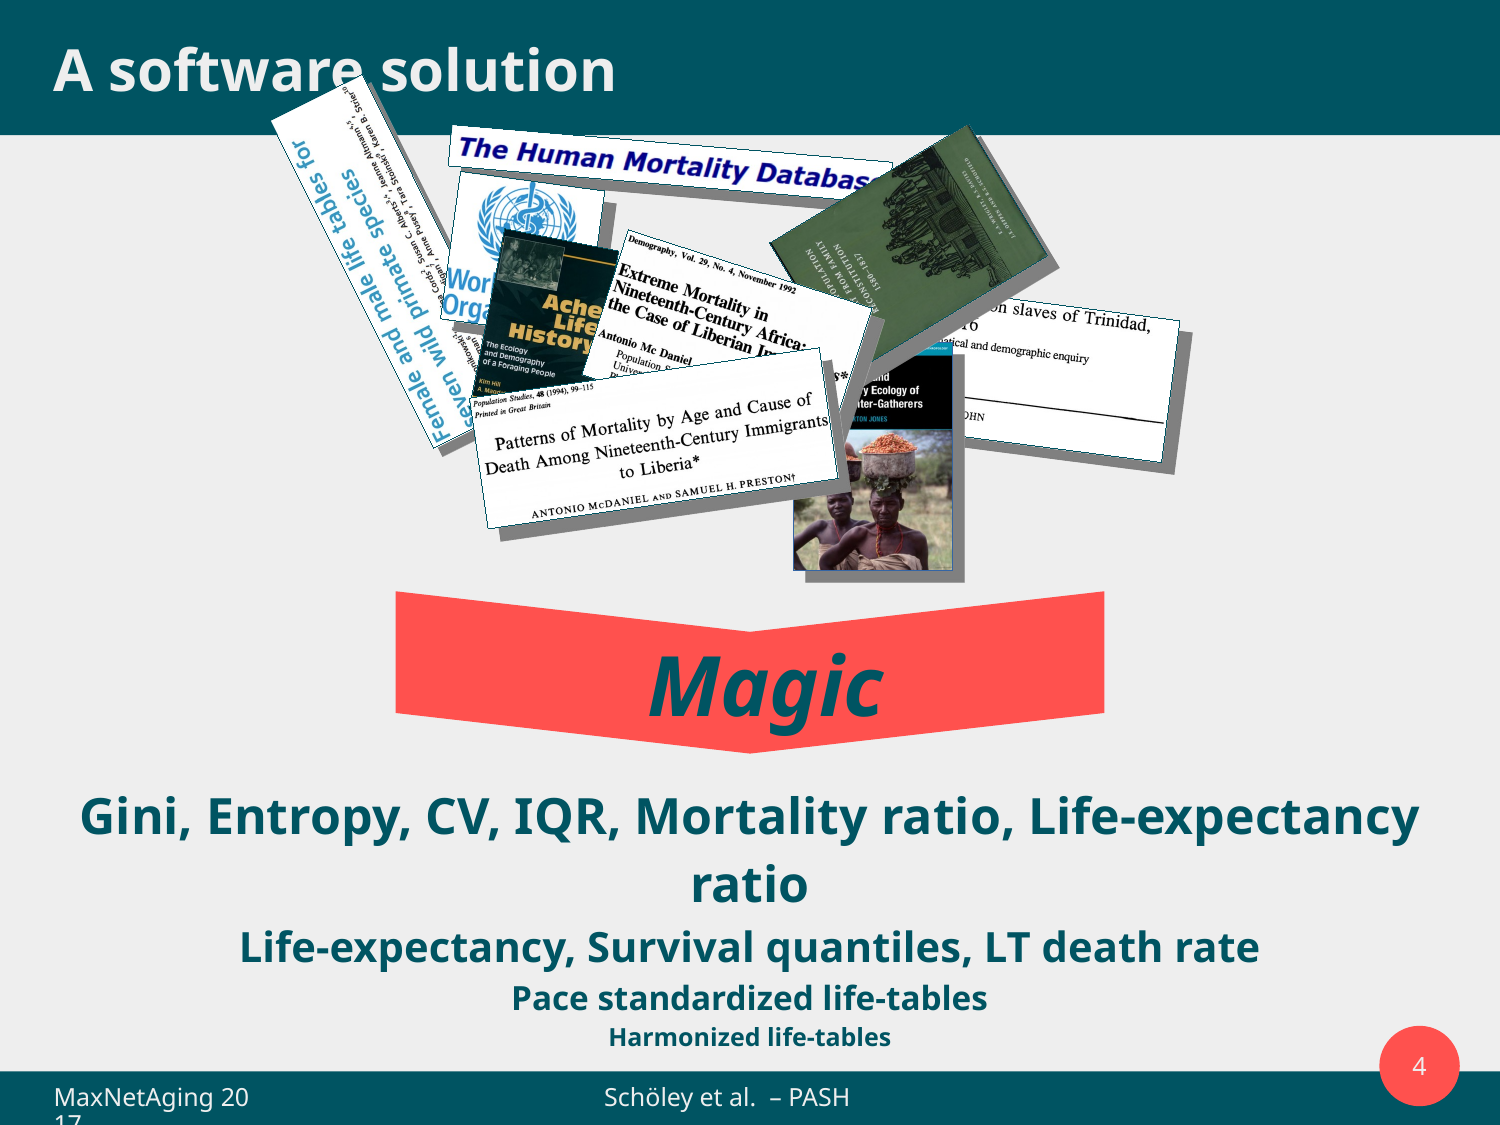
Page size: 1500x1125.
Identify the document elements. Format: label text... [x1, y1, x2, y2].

title A software solution [53, 0, 1447, 141]
text_box [395, 591, 1105, 754]
picture [270, 74, 1048, 529]
text_box Magic [632, 620, 868, 740]
picture [793, 355, 953, 571]
picture [940, 298, 1180, 463]
text_box Gini, Entropy, CV, IQR, Mortality ratio, Life-expectancy ratio Life-expectancy, Survival quantiles, LT death rate Pace standardized life-tables Harmonized life-tables ... [41, 773, 1459, 1044]
picture [927, 342, 947, 350]
